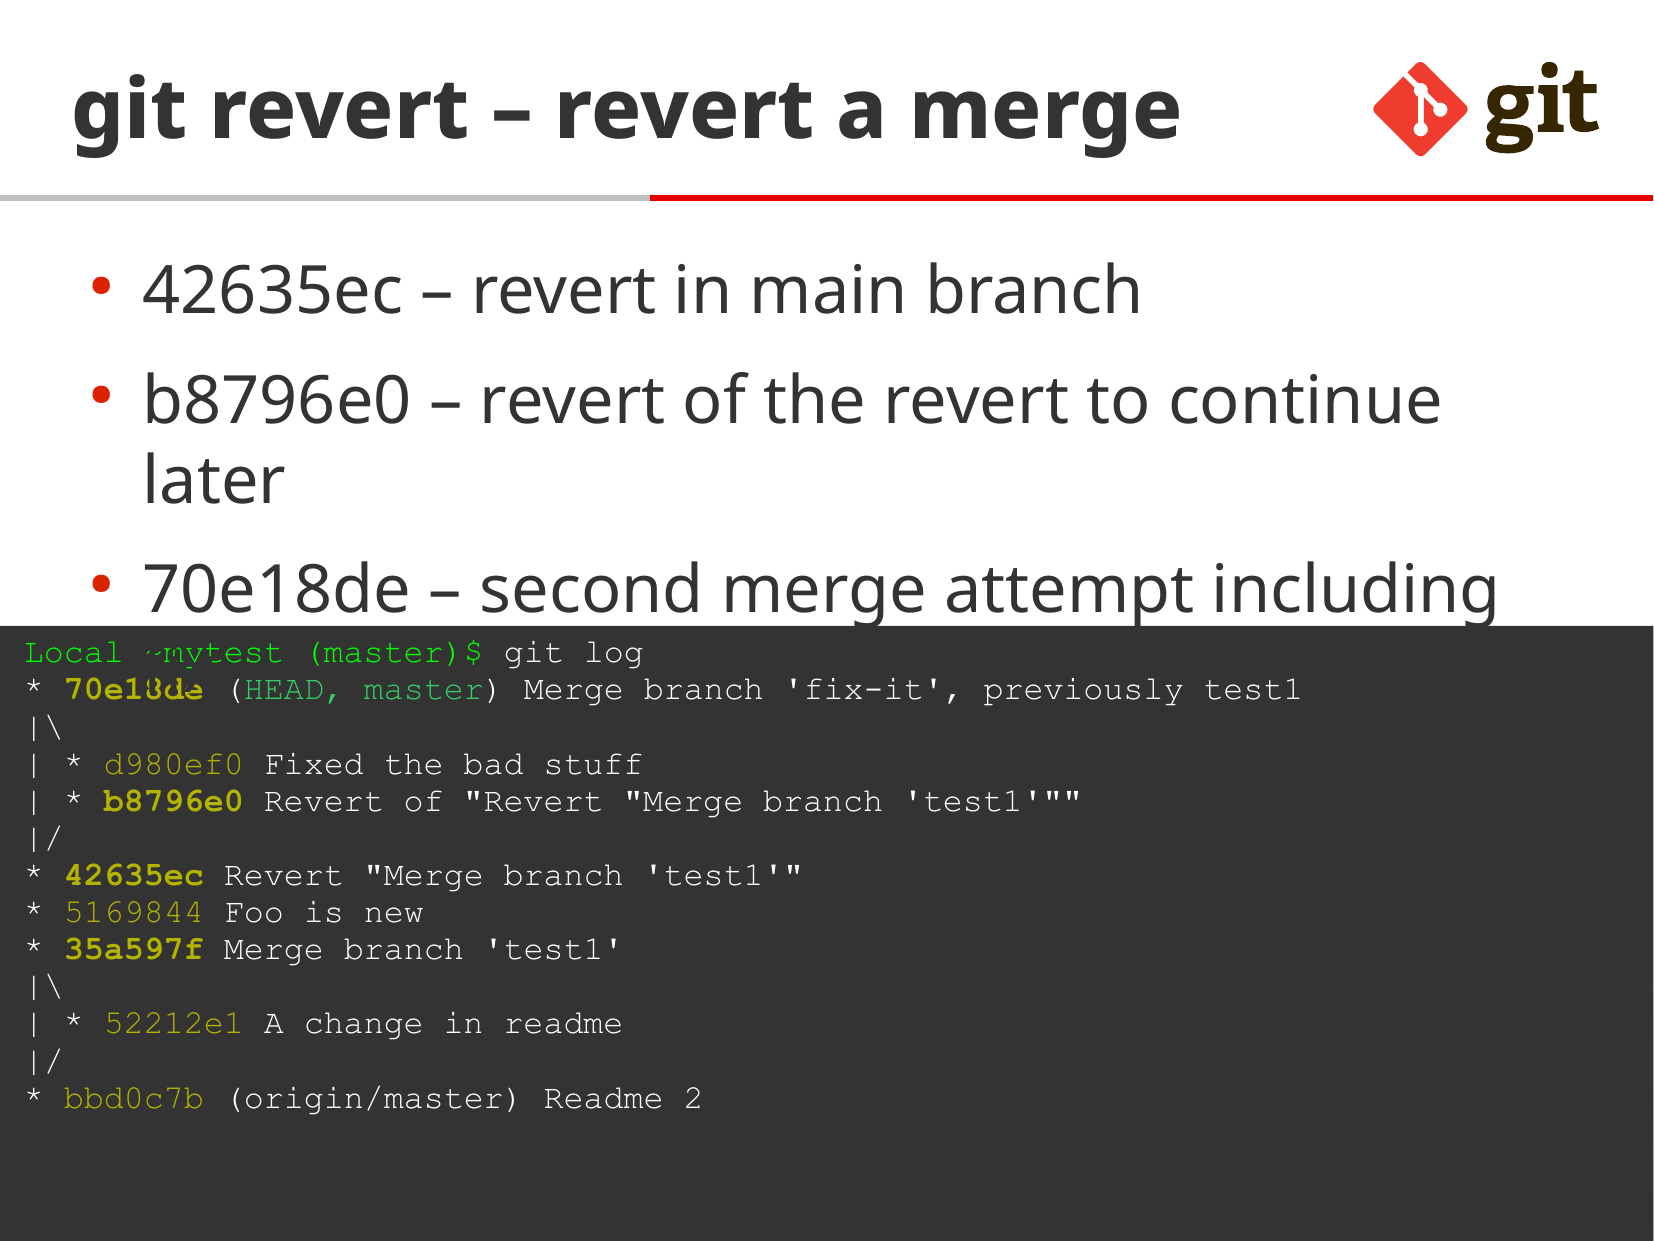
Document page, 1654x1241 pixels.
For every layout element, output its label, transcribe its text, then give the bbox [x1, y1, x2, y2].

title git revert – revert a merge [56, 36, 1546, 175]
text_box Local ~mytest (master)$ git log * 70e18de (HEAD, master) Merge branch 'fix-it', previously test1 |\ | * d980ef0 Fixed the bad stuff | * b8796e0 Revert of "Revert "Merge branch 'test1'"" |/ * 42635ec Revert "Merge branch 'test1'" * 5169844 Foo is new * 35a597f Merge branch 'test1' |\ | * 52212e1 A change in readme |/ * bbd0c7b (origin/master) Readme 2 [0, 625, 1654, 1241]
list 42635ec – revert in main branch b8796e0 – revert of the revert to continue later 70e18de – second merge attempt including fix [56, 239, 1595, 554]
